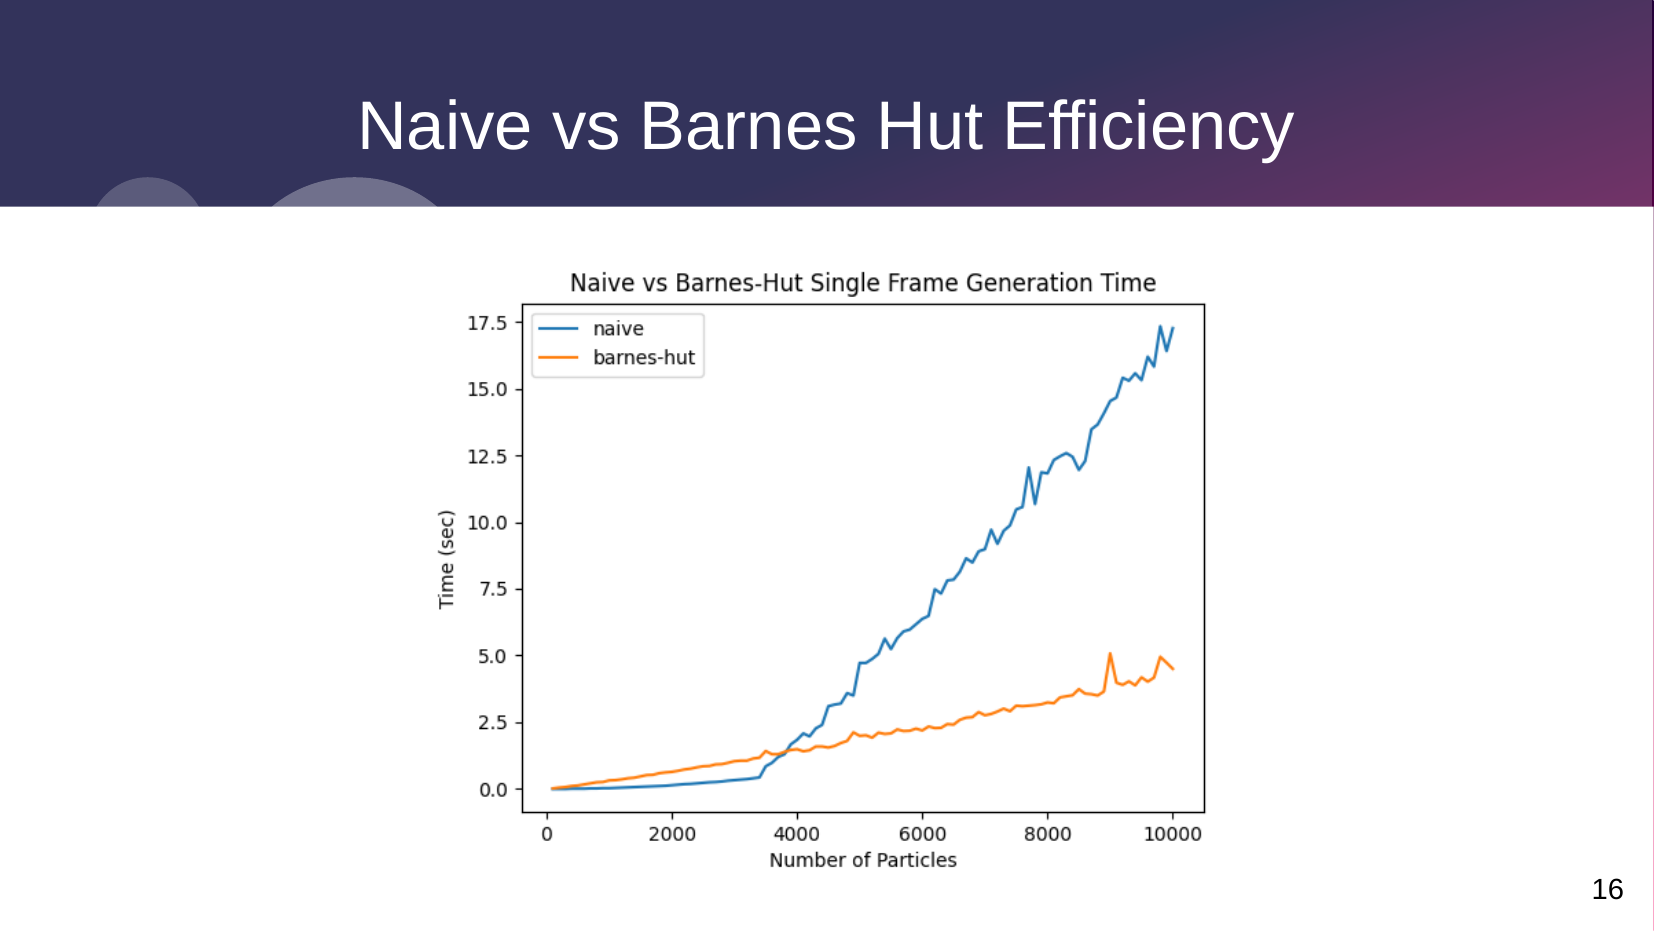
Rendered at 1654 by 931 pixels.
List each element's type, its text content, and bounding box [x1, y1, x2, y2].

title Naive vs Barnes Hut Efficiency [88, 44, 1565, 207]
picture [412, 224, 1292, 885]
